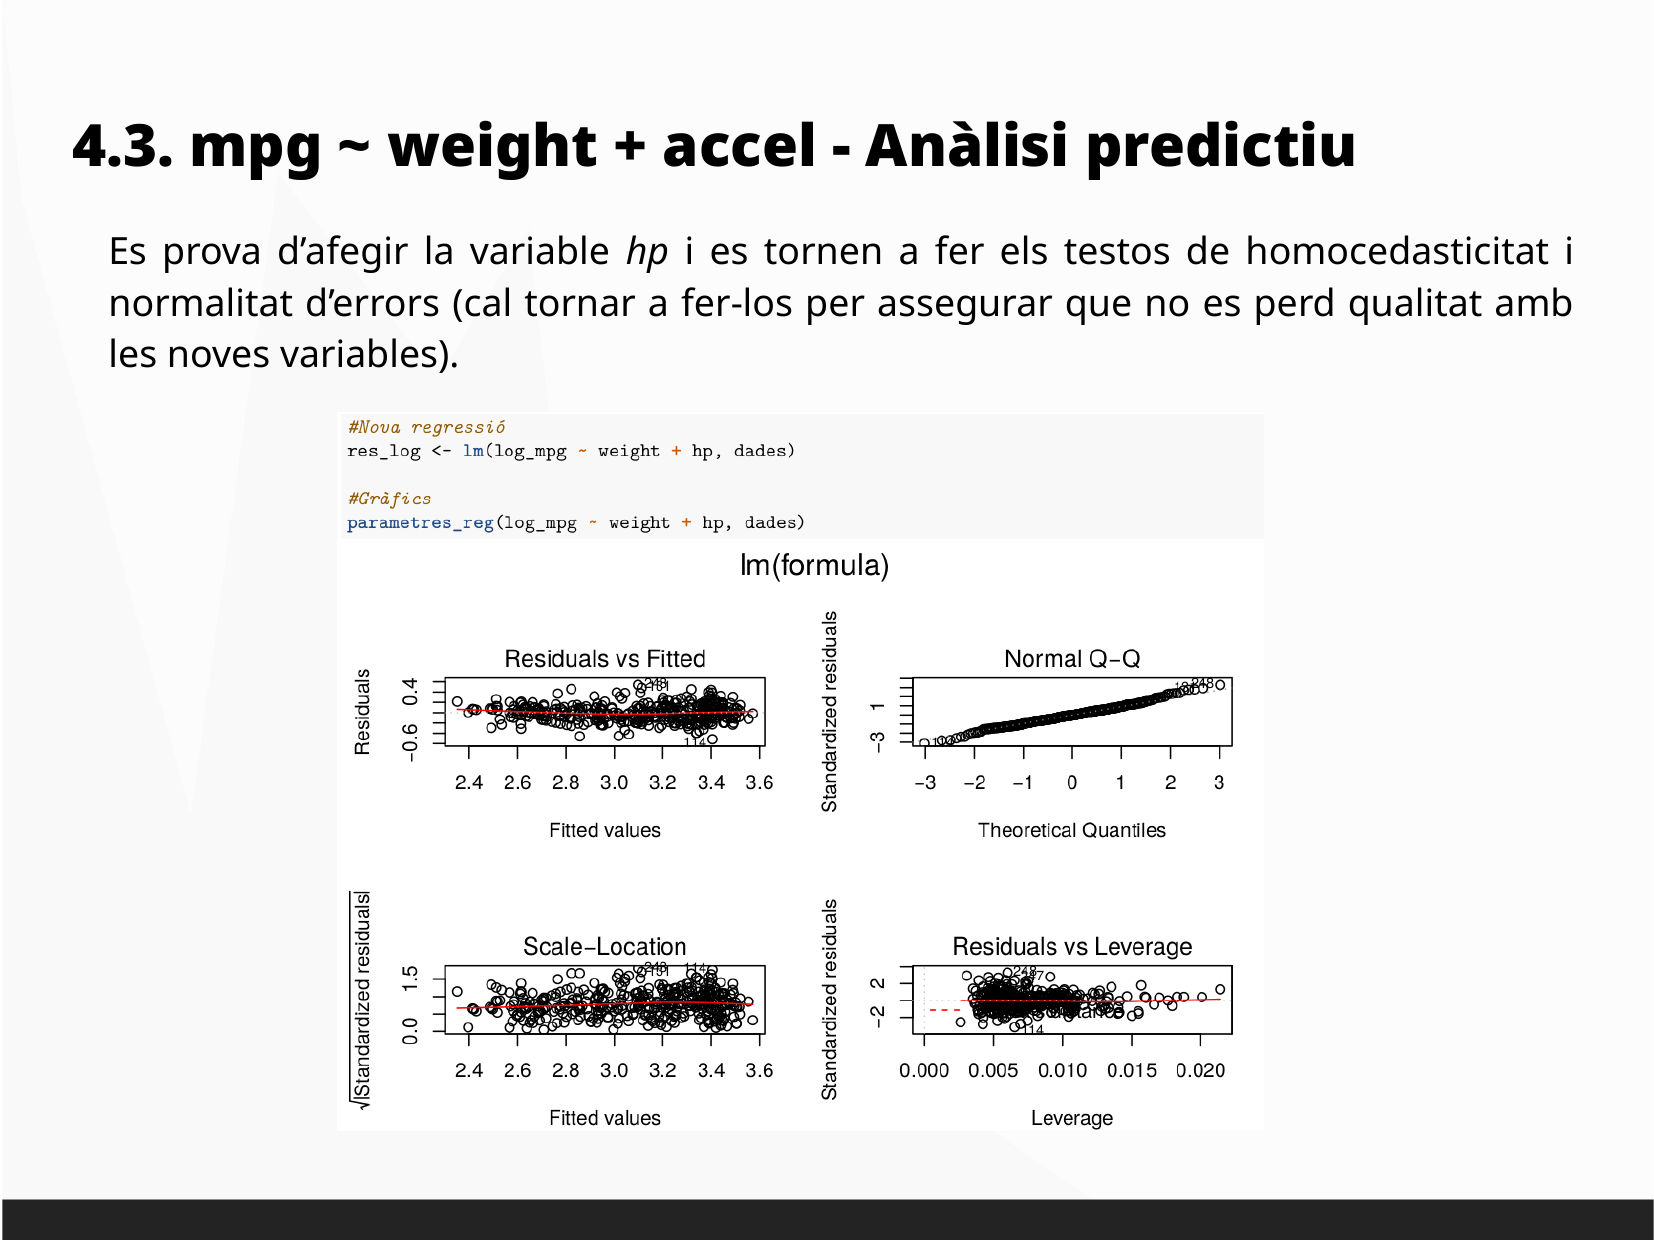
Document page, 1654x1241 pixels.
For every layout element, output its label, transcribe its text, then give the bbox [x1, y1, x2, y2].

title 4.3. mpg ~ weight + accel - Anàlisi predictiu [72, 100, 1561, 188]
picture [2, 0, 1654, 1241]
list Es prova d’afegir la variable hp i es tornen a fer els testos de homocedasticitat i normalitat d’errors (cal tornar a fer-los per assegurar que no es perd qualitat amb les noves variables). [37, 225, 1576, 376]
